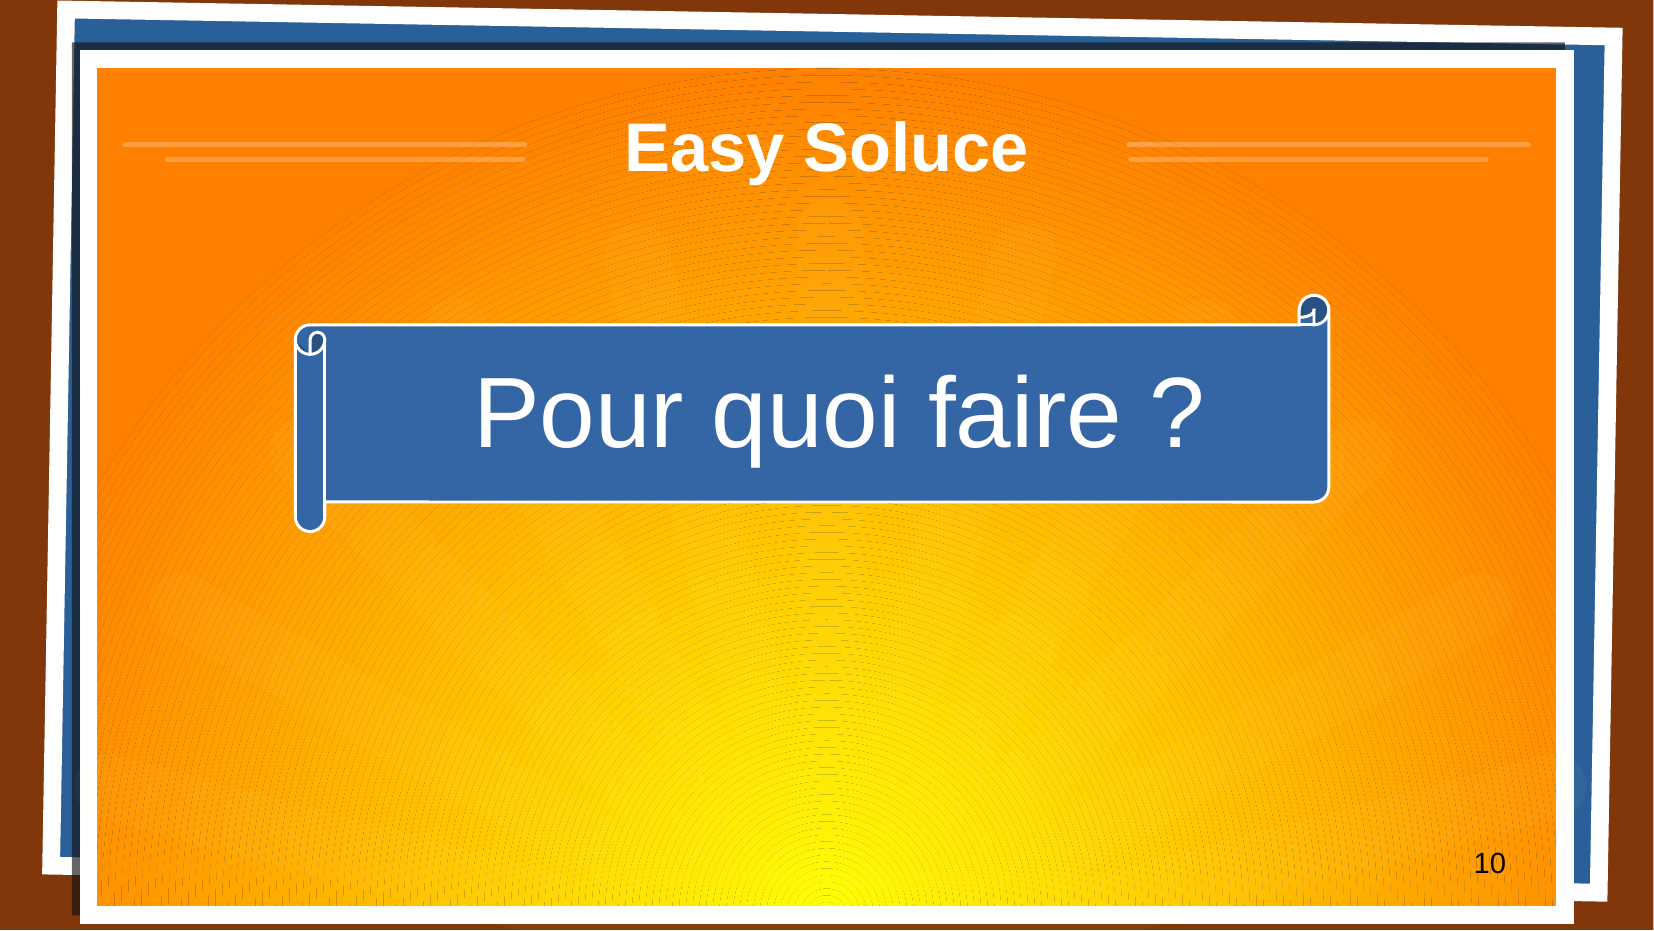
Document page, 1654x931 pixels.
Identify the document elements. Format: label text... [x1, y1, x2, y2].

title Easy Soluce [531, 73, 1123, 222]
text_box [295, 295, 1329, 532]
text_box Pour quoi faire ? [458, 350, 1270, 477]
